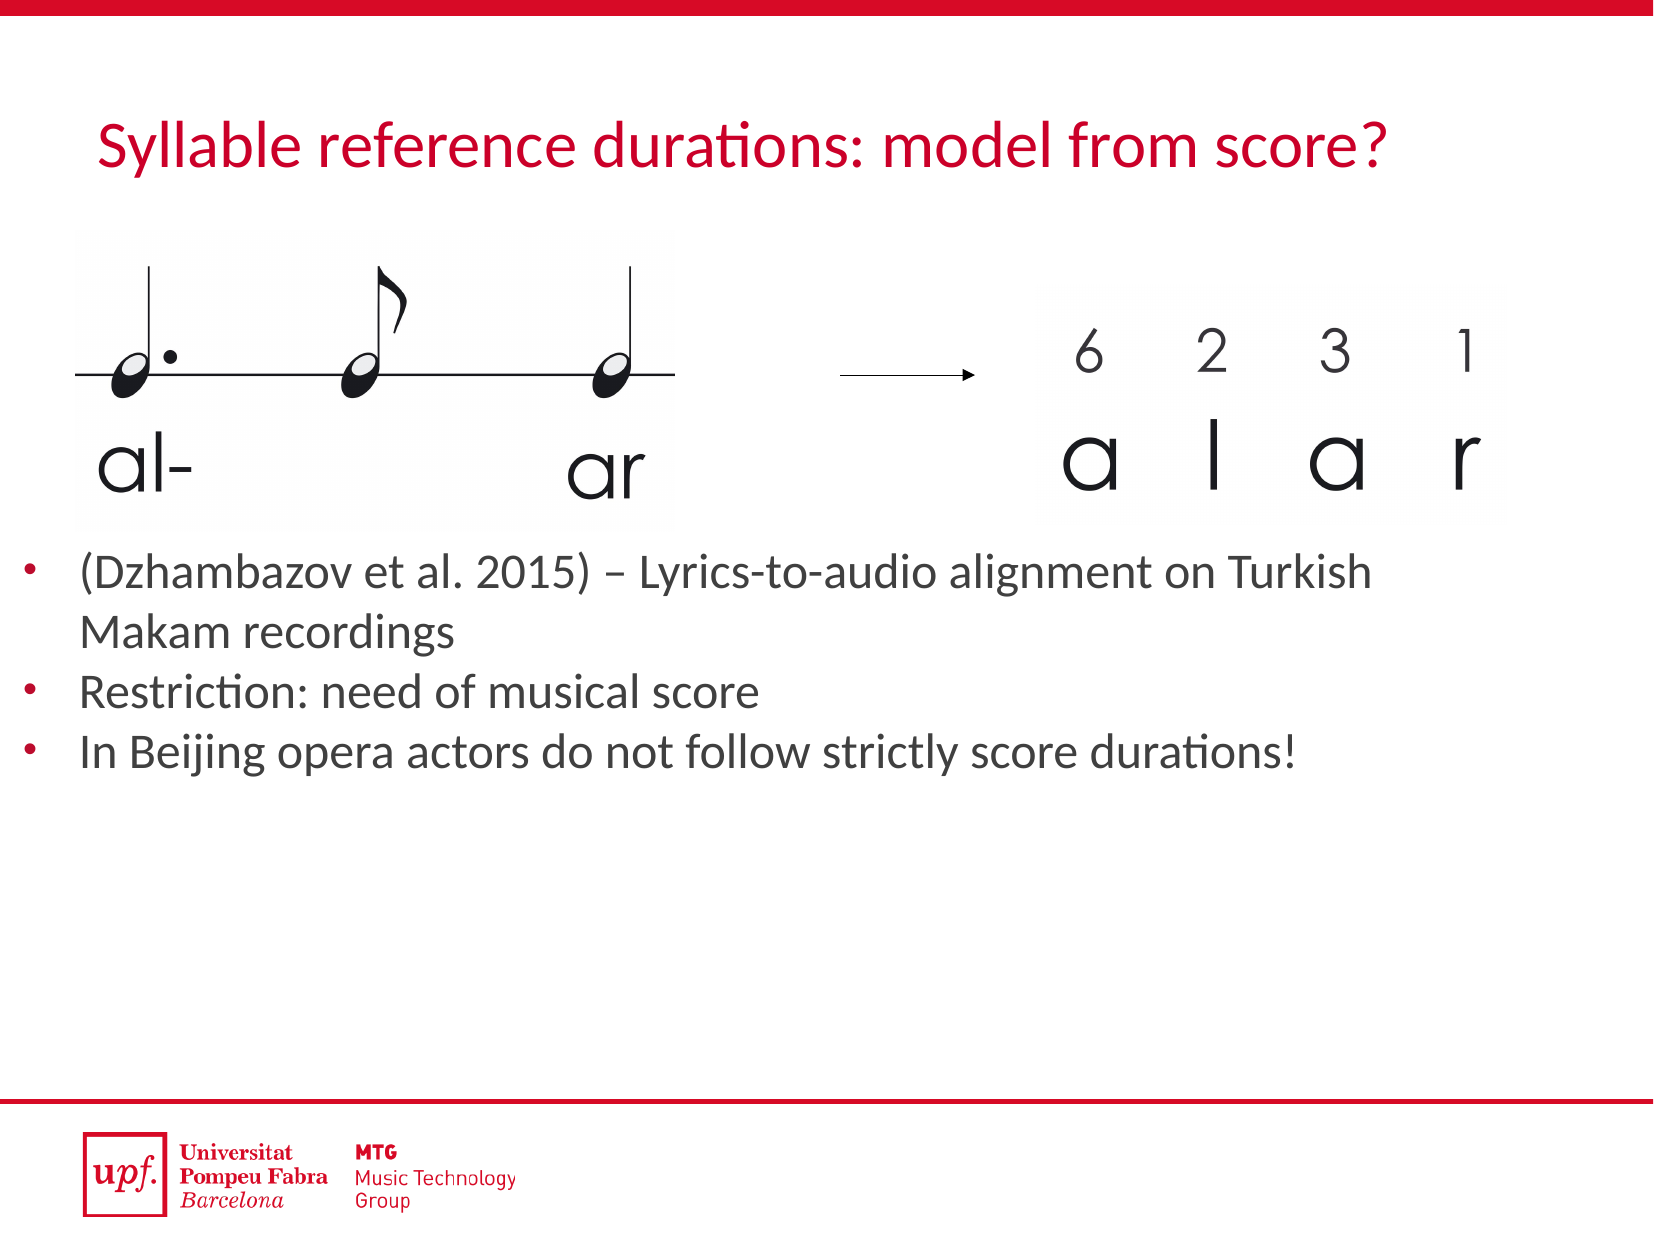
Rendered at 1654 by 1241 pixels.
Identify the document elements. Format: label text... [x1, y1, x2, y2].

text_box Syllable reference durations: model from score? [82, 92, 1571, 234]
text_box (Dzhambazov et al. 2015) – Lyrics-to-audio alignment on Turkish Makam recordings Restriction: need of musical score In Beijing opera actors do not follow strictly score durations! [22, 282, 1511, 1085]
picture [75, 230, 675, 282]
